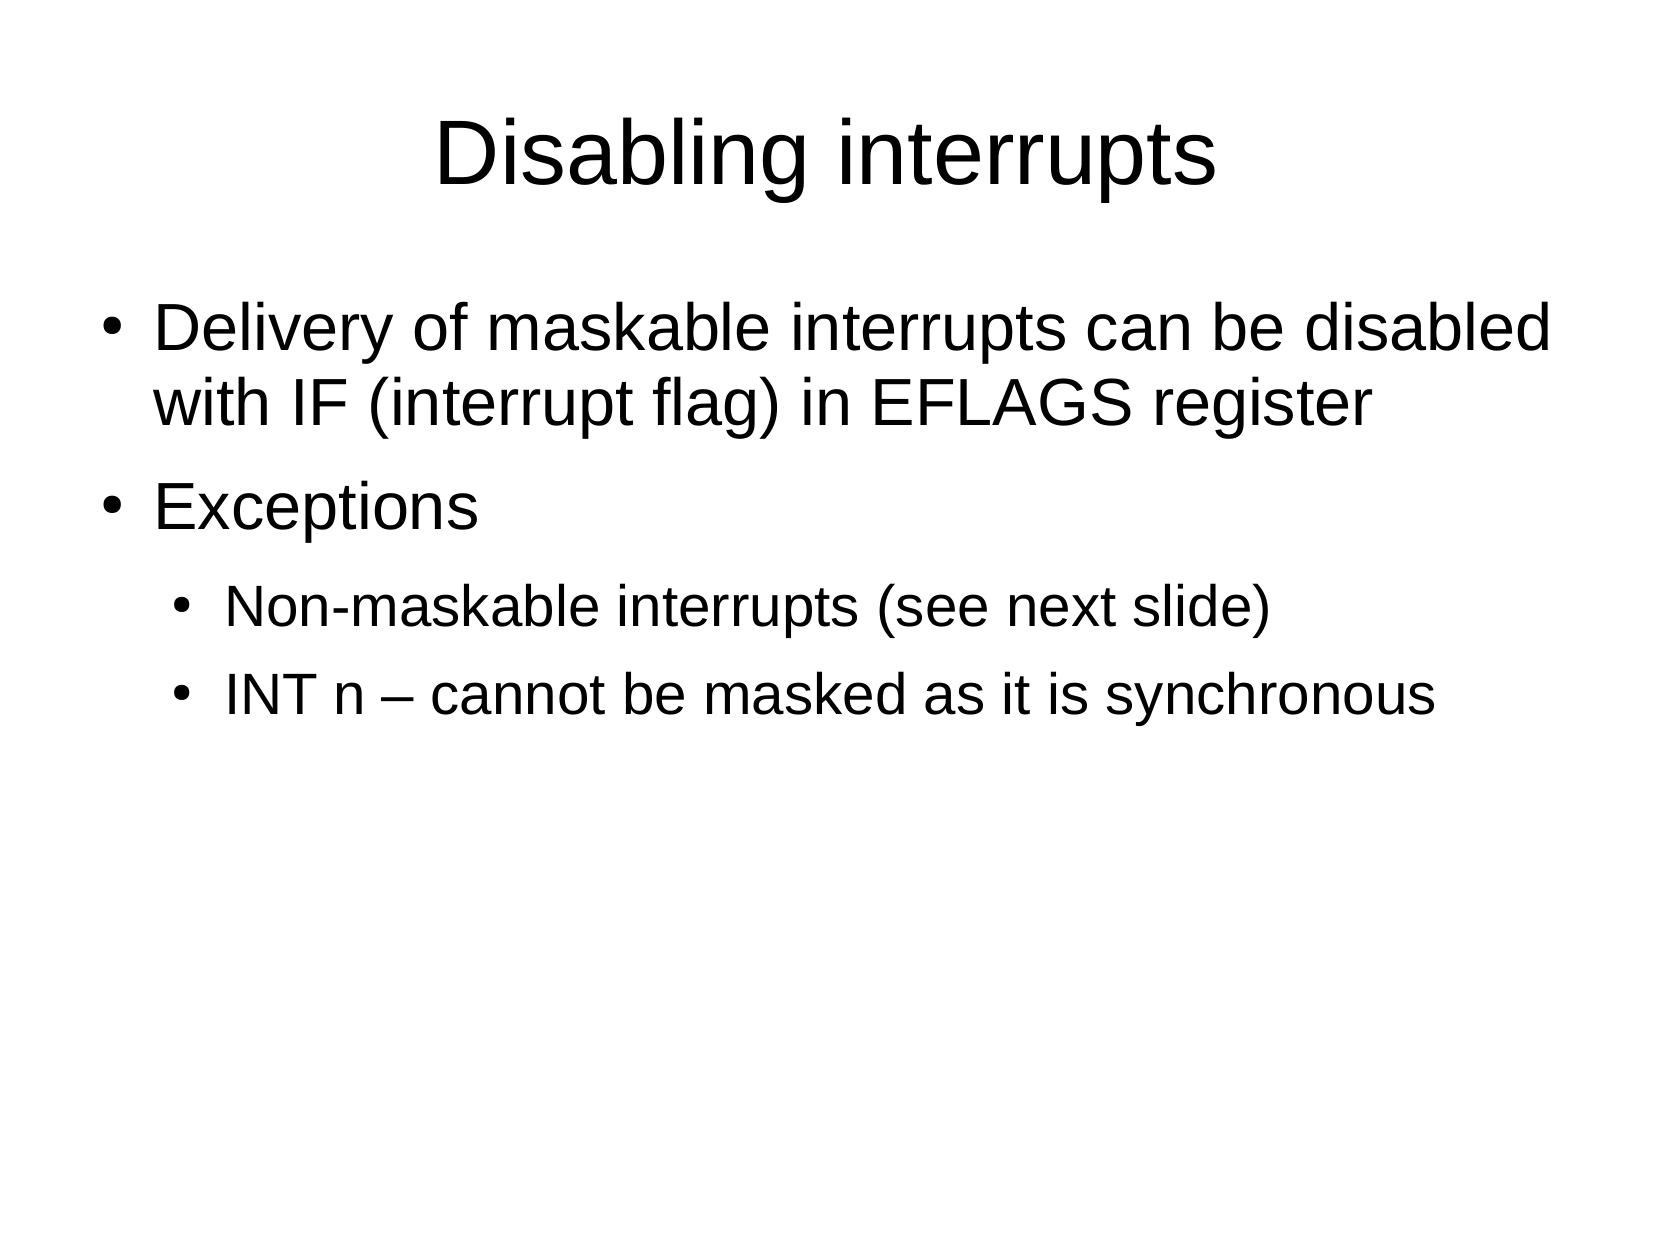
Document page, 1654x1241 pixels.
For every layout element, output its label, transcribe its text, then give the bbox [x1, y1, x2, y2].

title Disabling interrupts [82, 49, 1571, 257]
list Delivery of maskable interrupts can be disabled with IF (interrupt flag) in EFLAGS register Exceptions Non-maskable interrupts (see next slide) INT n – cannot be masked as it is synchronous [82, 290, 1571, 1010]
